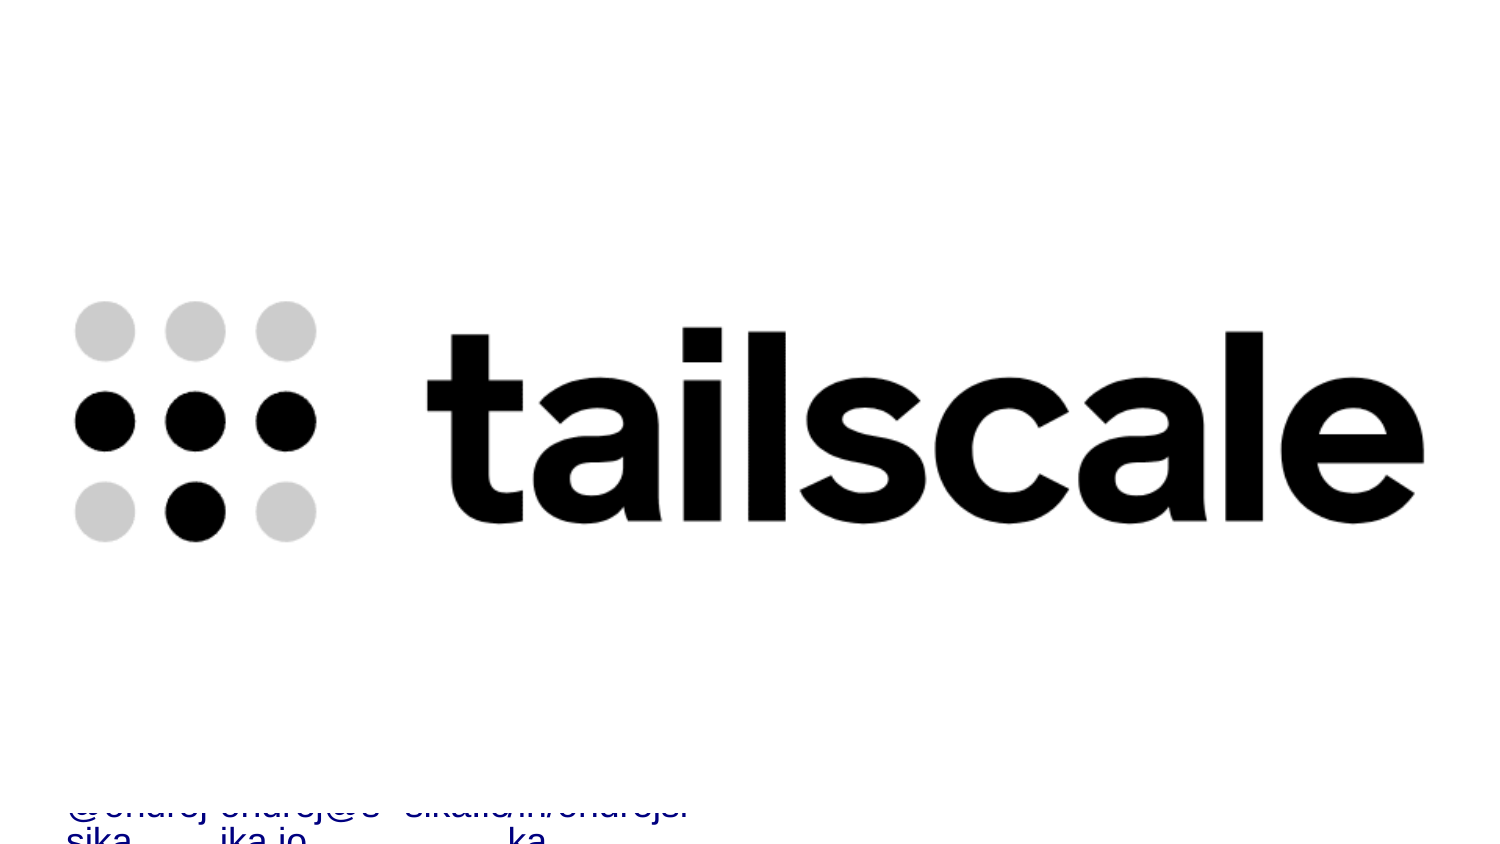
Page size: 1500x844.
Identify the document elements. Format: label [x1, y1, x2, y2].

picture [46, 31, 1454, 813]
